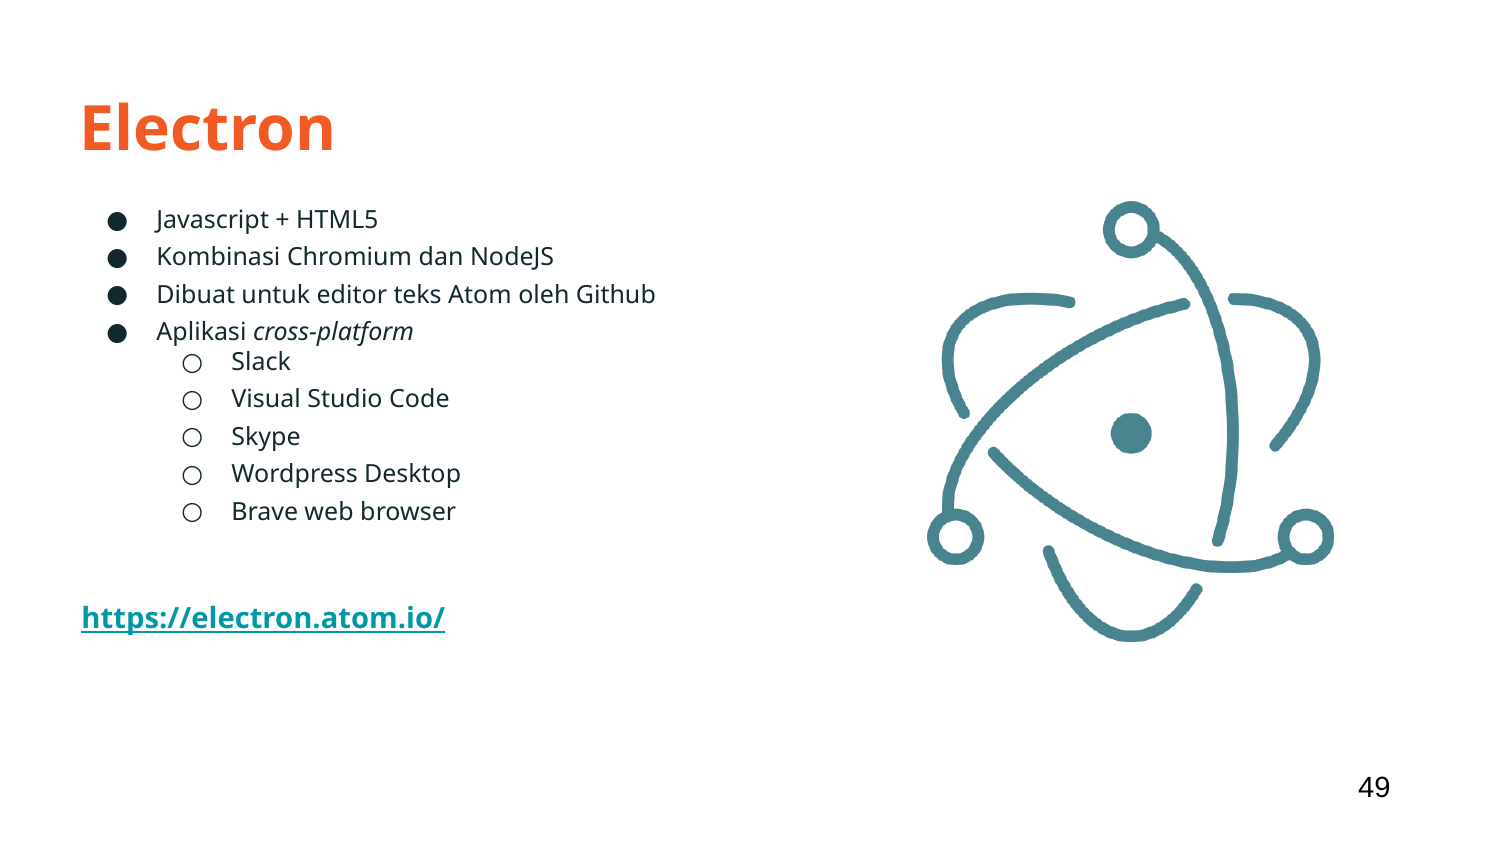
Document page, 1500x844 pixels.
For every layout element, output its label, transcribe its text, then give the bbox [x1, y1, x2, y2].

slide_number <number> [1343, 753, 1434, 818]
list Javascript + HTML5 Kombinasi Chromium dan NodeJS Dibuat untuk editor teks Atom oleh Github Aplikasi cross-platform Slack Visual Studio Code Skype Wordpress Desktop Brave web browser https://electron.atom.io/ [66, 181, 722, 742]
picture [927, 201, 1334, 642]
title Electron [64, 72, 614, 167]
